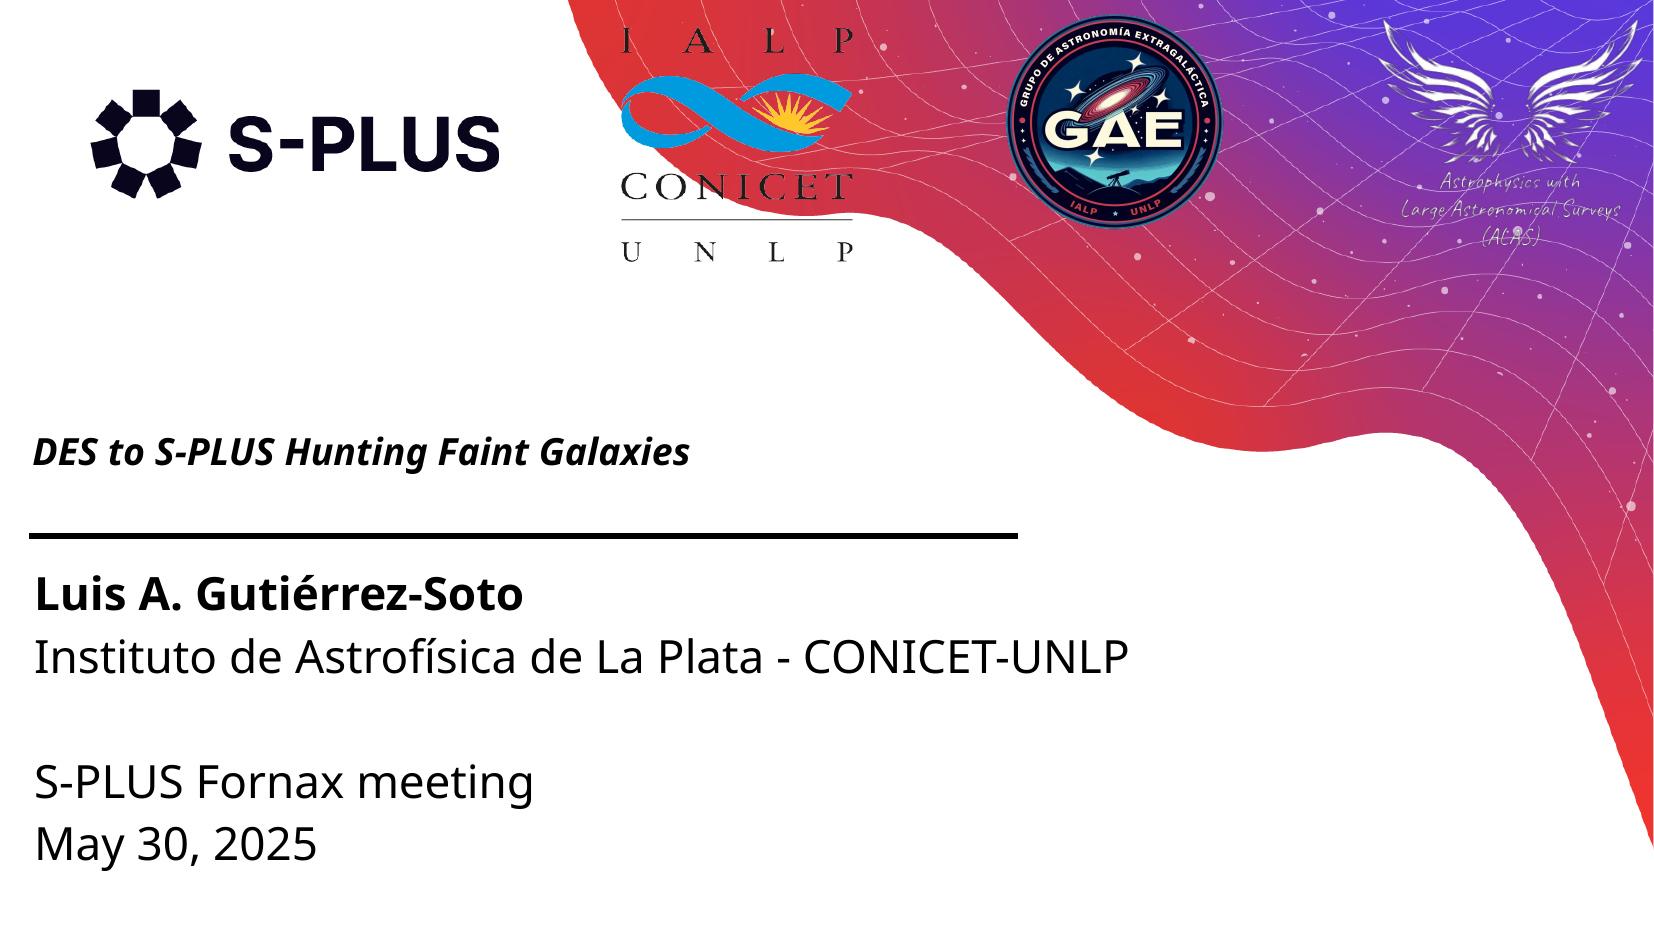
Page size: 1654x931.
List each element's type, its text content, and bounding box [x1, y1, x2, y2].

picture [0, 0, 1654, 930]
text_box DES to S-PLUS Hunting Faint Galaxies [17, 342, 1104, 655]
text_box Luis A. Gutiérrez-Soto Instituto de Astrofísica de La Plata - CONICET-UNLP S-PLUS Fornax meeting May 30, 2025 [19, 491, 1290, 931]
